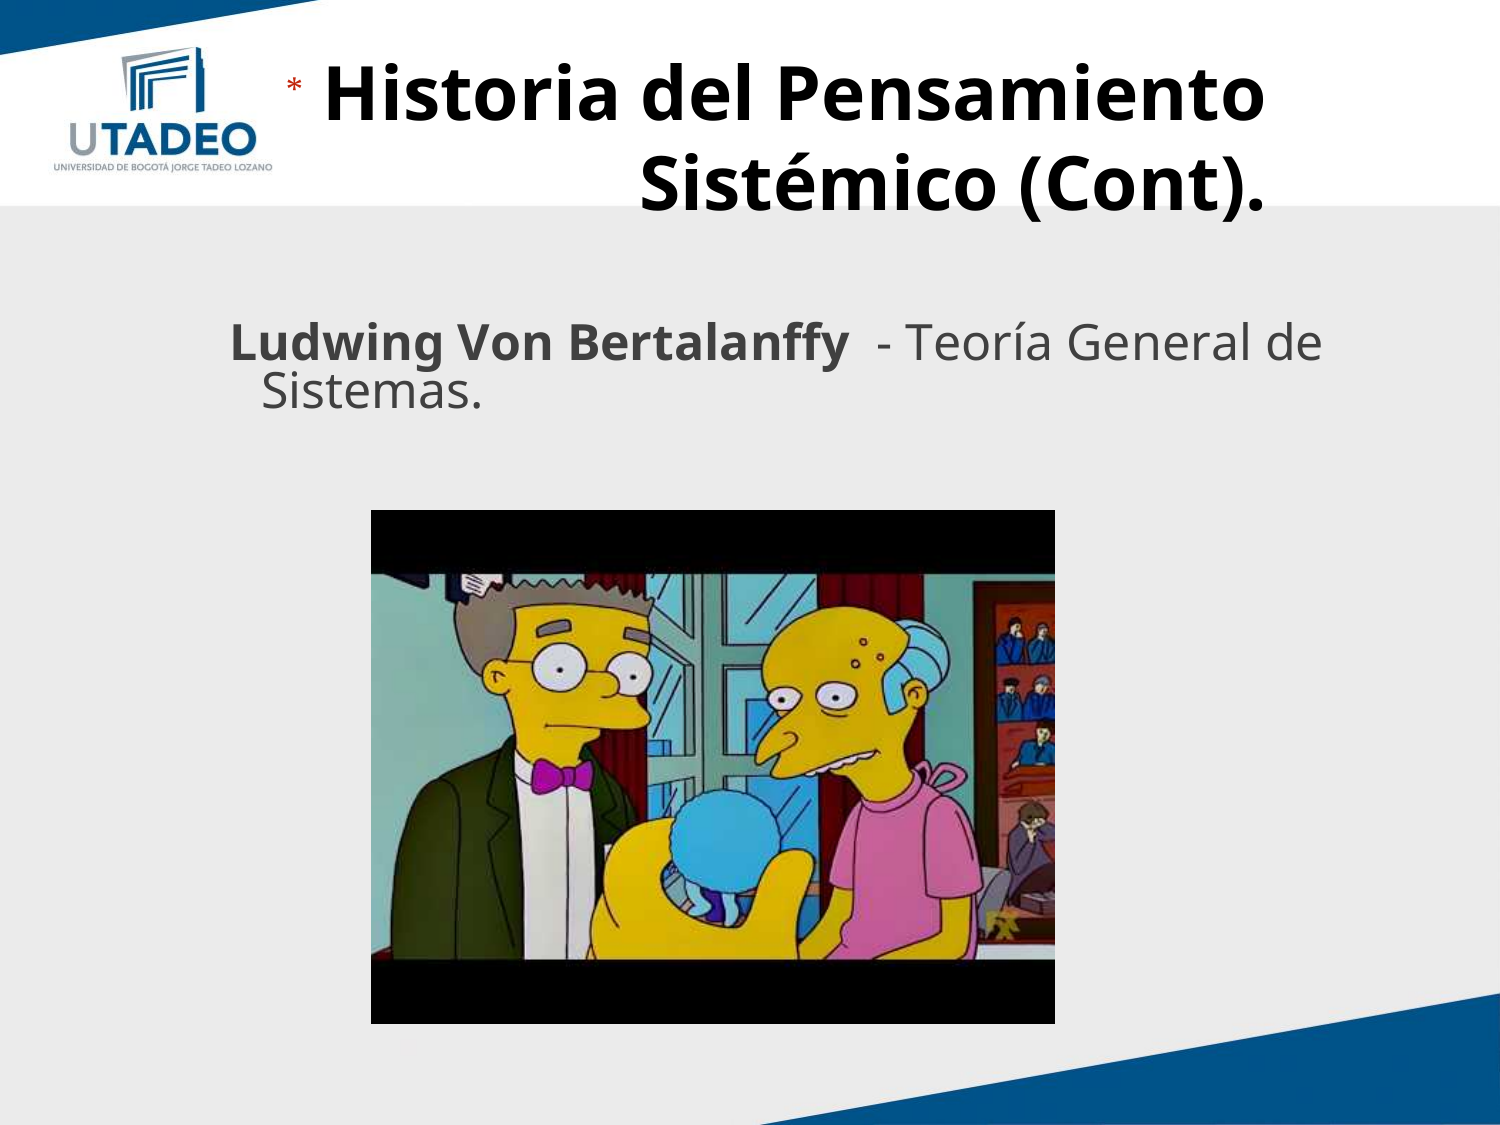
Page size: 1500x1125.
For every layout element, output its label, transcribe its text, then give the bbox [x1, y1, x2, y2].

title Historia del Pensamiento Sistémico (Cont). [165, 38, 1327, 349]
picture [371, 510, 1055, 1024]
list Ludwing Von Bertalanffy - Teoría General de Sistemas. [171, 314, 1365, 1024]
